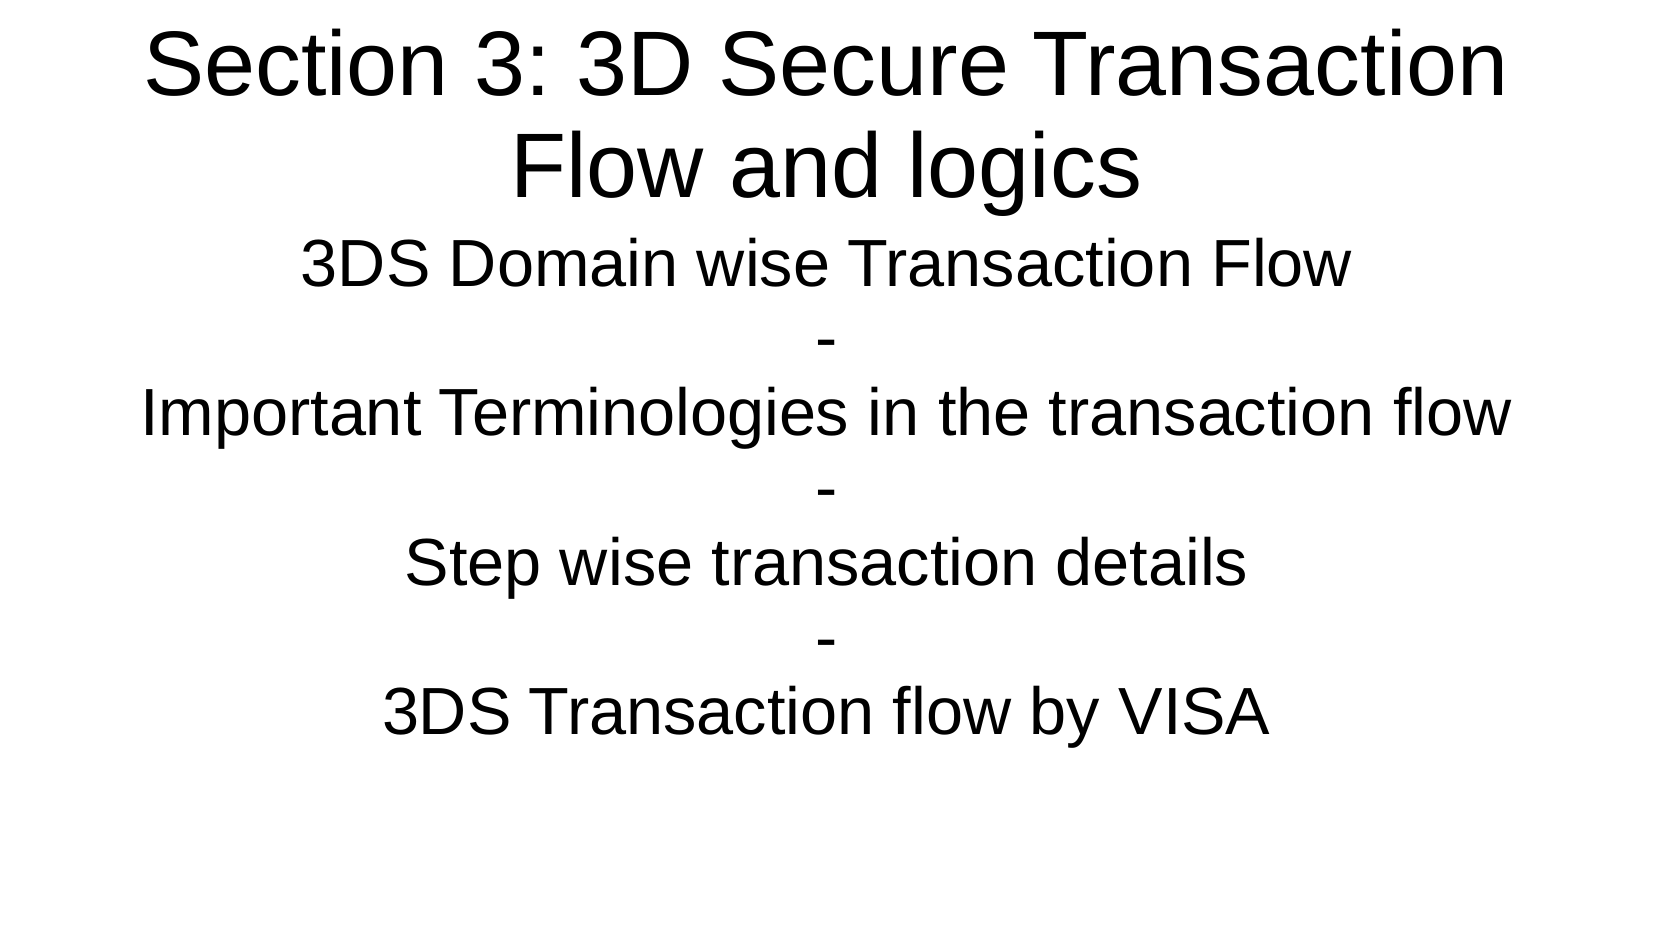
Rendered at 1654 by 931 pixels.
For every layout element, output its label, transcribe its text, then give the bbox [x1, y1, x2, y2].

subtitle 3DS Domain wise Transaction Flow - Important Terminologies in the transaction flow - Step wise transaction details - 3DS Transaction flow by VISA [82, 217, 1571, 758]
title Section 3: 3D Secure Transaction Flow and logics [82, 12, 1571, 217]
